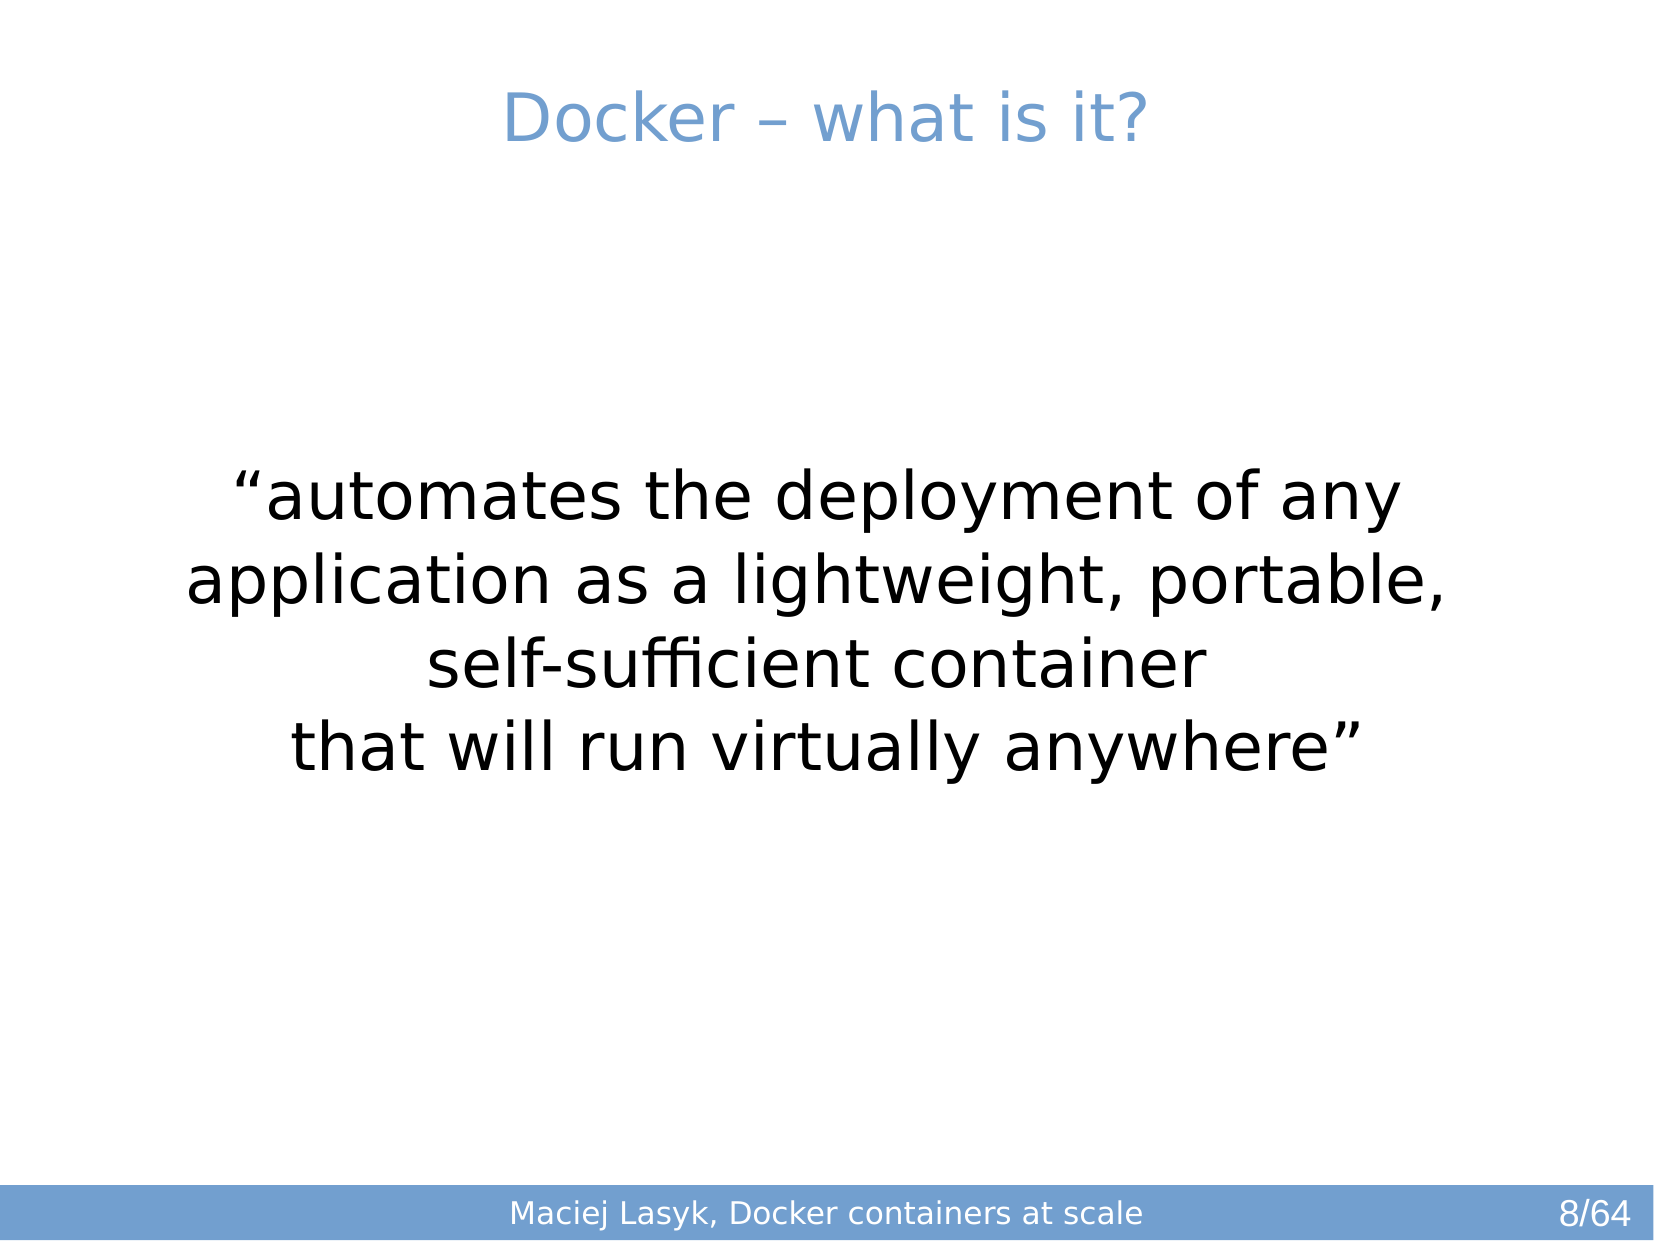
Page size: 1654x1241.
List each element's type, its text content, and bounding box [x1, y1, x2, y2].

text_box “automates the deployment of any application as a lightweight, portable, self-sufficient container that will run virtually anywhere” [170, 450, 1486, 794]
text_box Docker – what is it? [487, 72, 1167, 166]
text_box [0, 1185, 1533, 1241]
text_box Maciej Lasyk, Docker containers at scale [494, 1188, 1160, 1240]
text_box [1647, 1185, 1654, 1241]
text_box 8/64 [1533, 1185, 1647, 1241]
